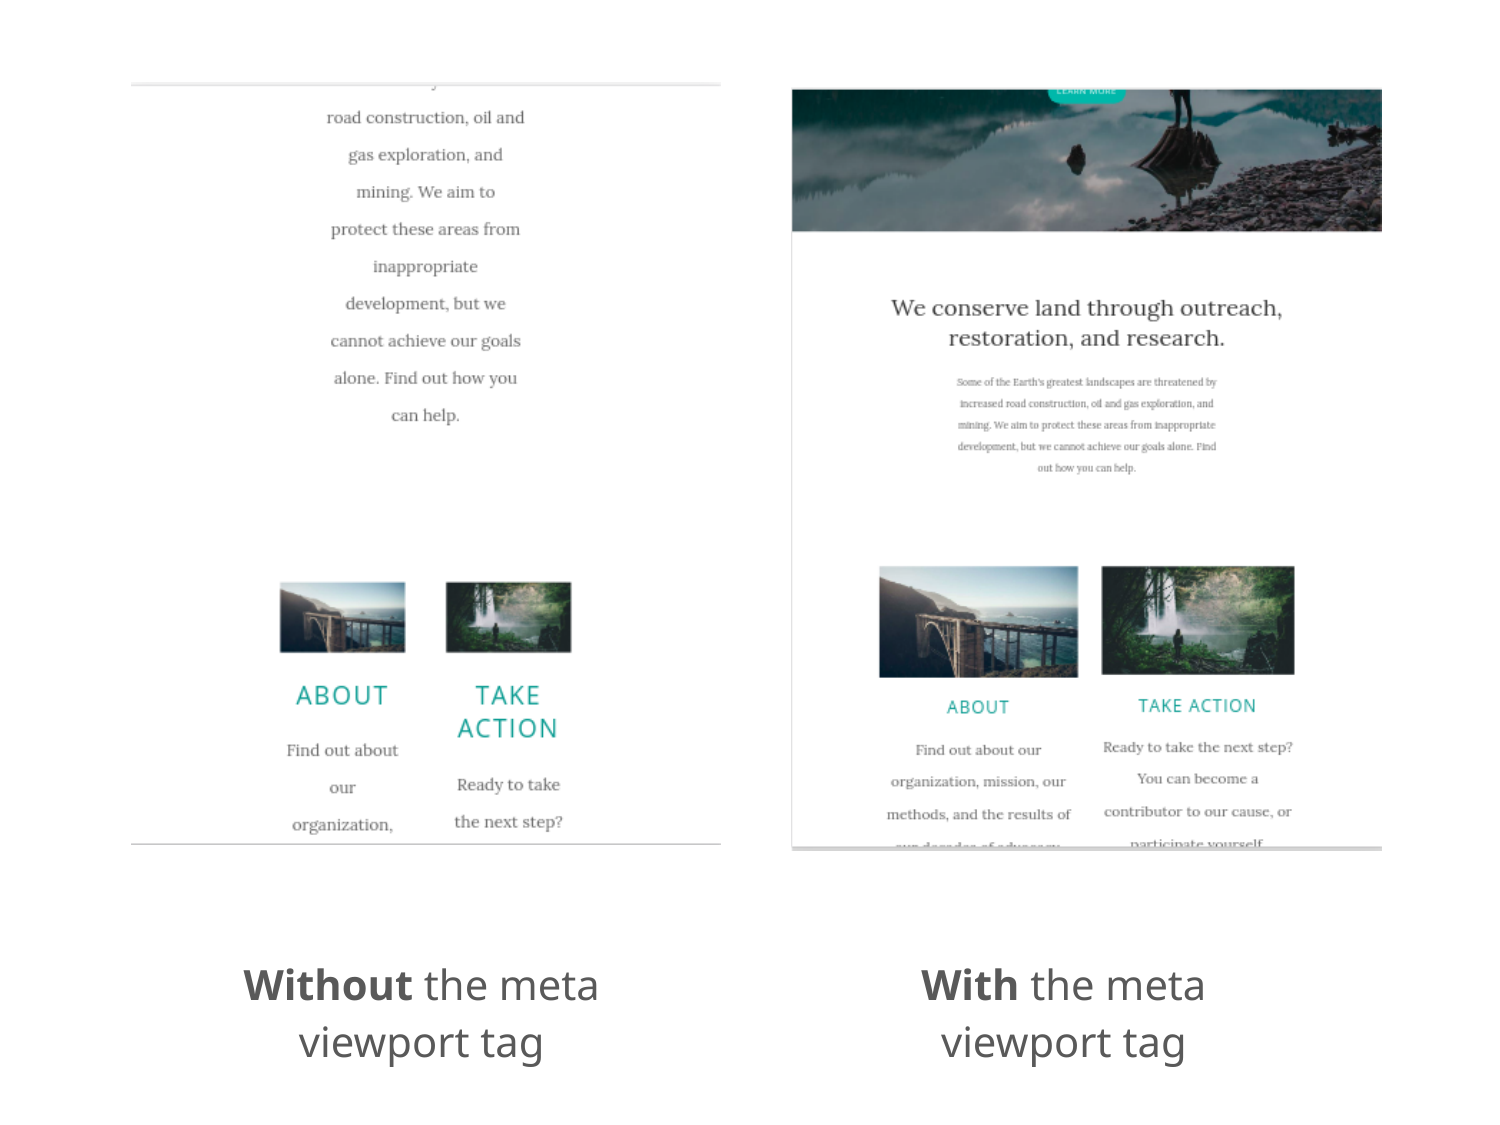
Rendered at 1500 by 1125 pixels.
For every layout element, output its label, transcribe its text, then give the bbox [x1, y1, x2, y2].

picture [131, 82, 721, 845]
picture [791, 87, 1382, 851]
list With the meta viewport tag [830, 936, 1298, 1022]
list Without the meta viewport tag [187, 936, 656, 1022]
